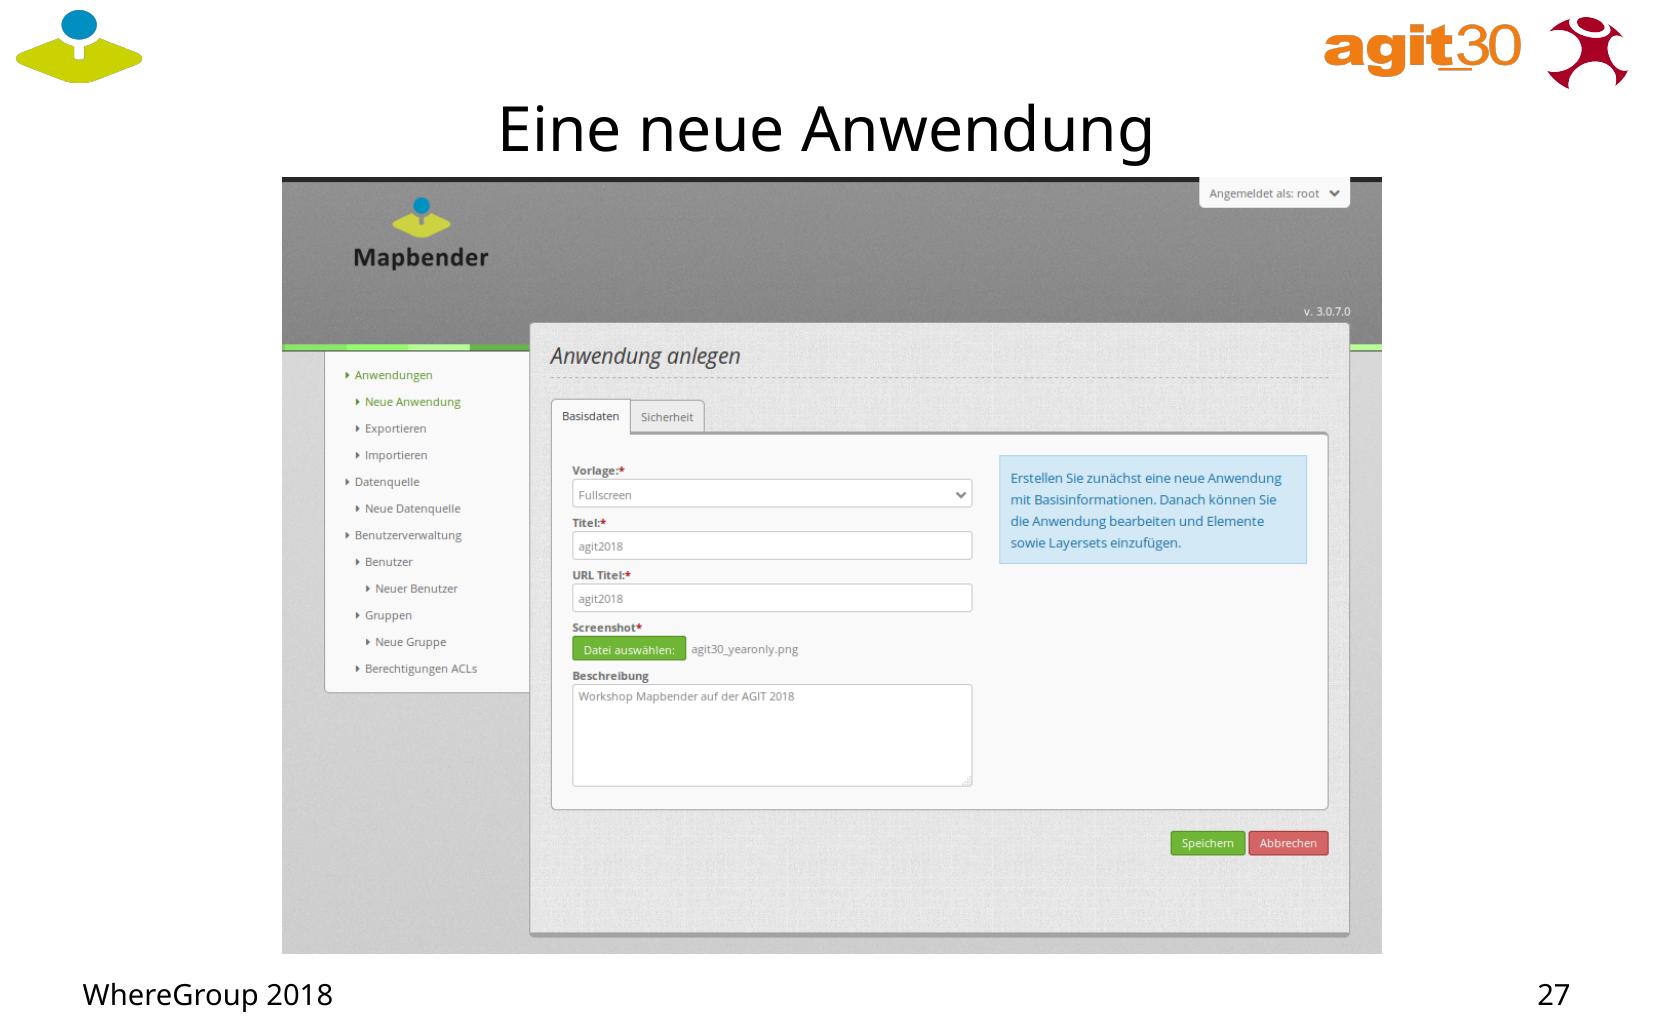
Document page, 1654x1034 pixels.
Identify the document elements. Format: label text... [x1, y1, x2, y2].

picture [282, 177, 1382, 954]
picture [16, 10, 142, 83]
picture [1547, 17, 1628, 89]
picture [1322, 21, 1524, 41]
title Eine neue Anwendung [82, 41, 1571, 214]
